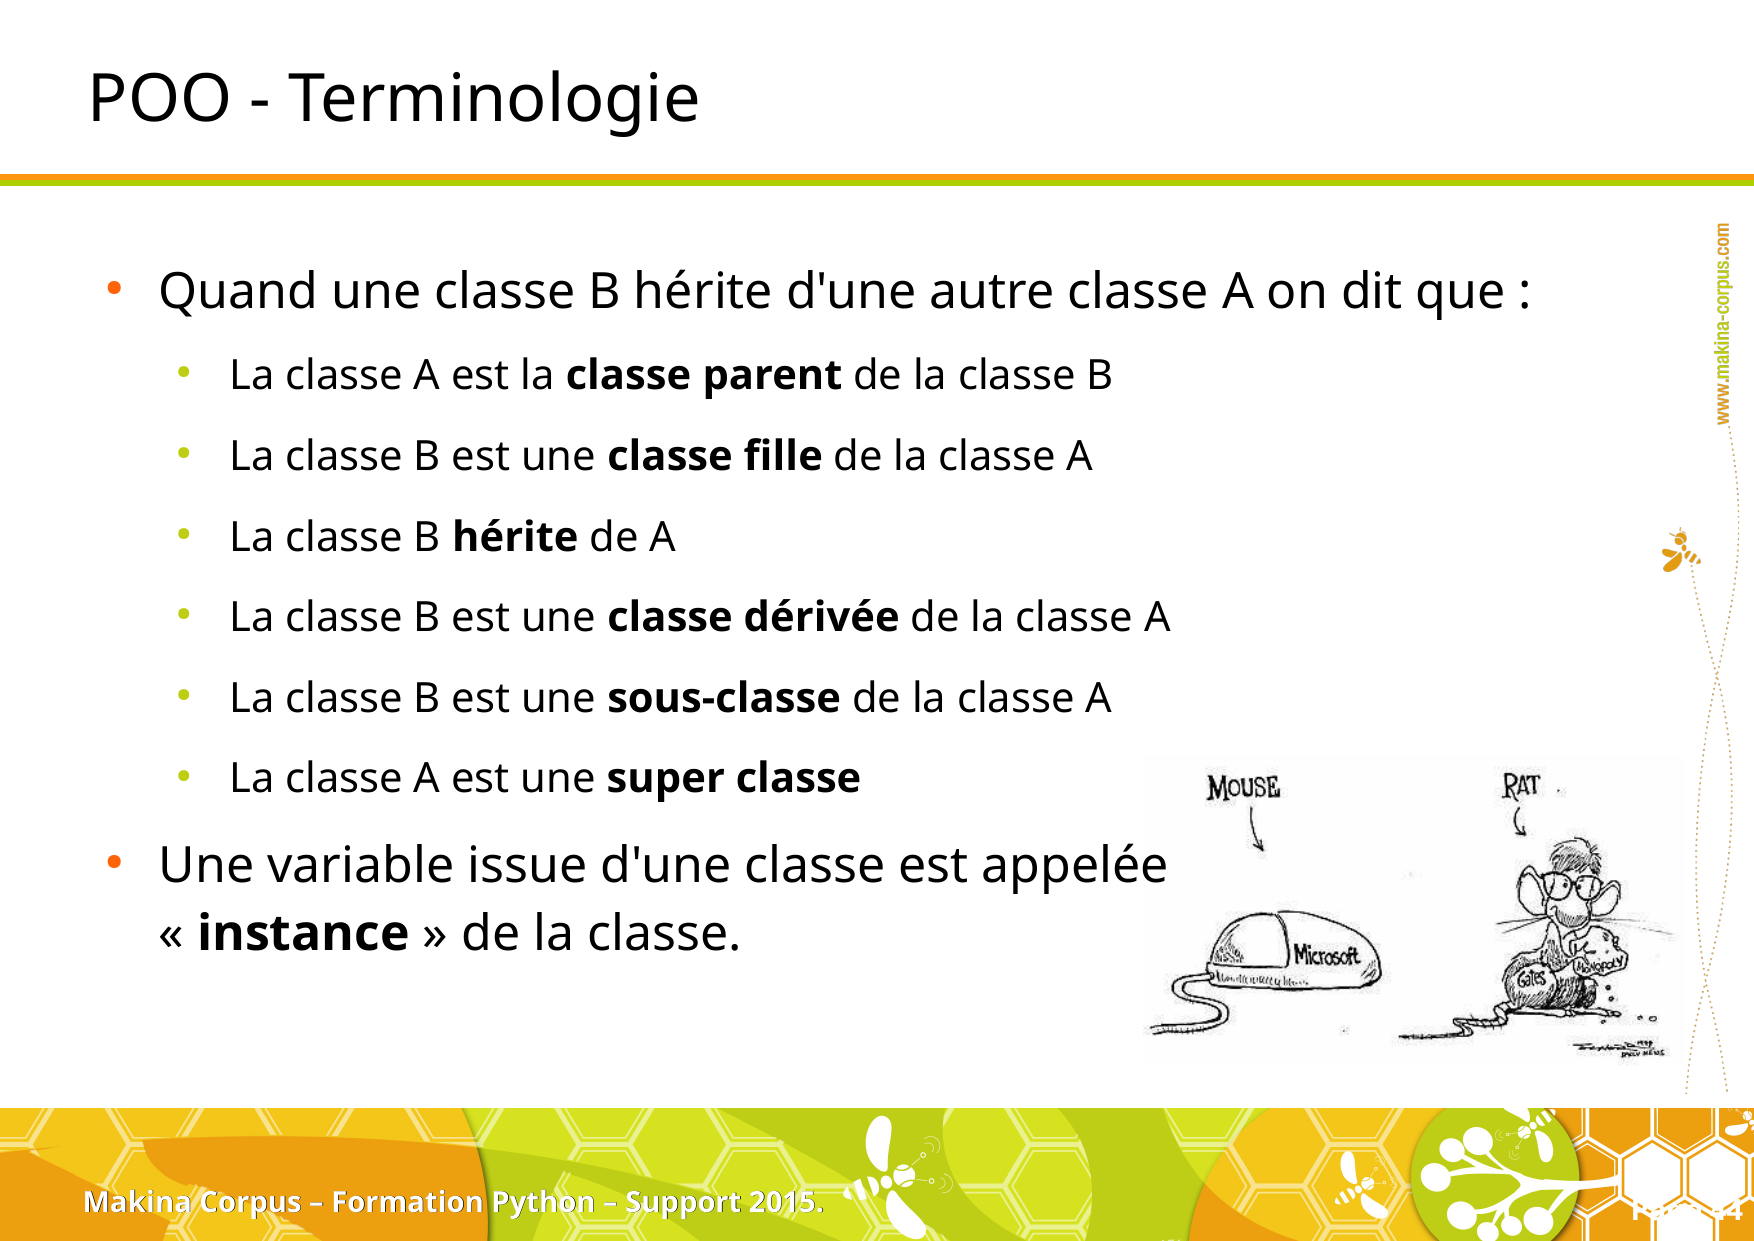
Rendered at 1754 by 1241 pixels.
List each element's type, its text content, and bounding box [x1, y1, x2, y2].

list Quand une classe B hérite d'une autre classe A on dit que : La classe A est la classe parent de la classe B La classe B est une classe fille de la classe A La classe B hérite de A La classe B est une classe dérivée de la classe A La classe B est une sous-classe de la classe A La classe A est une super classe Une variable issue d'une classe est appelée « instance » de la classe. [87, 254, 1667, 975]
picture [0, 1108, 1754, 1241]
picture [1142, 203, 1754, 1093]
title POO - Terminologie [87, 31, 1667, 160]
